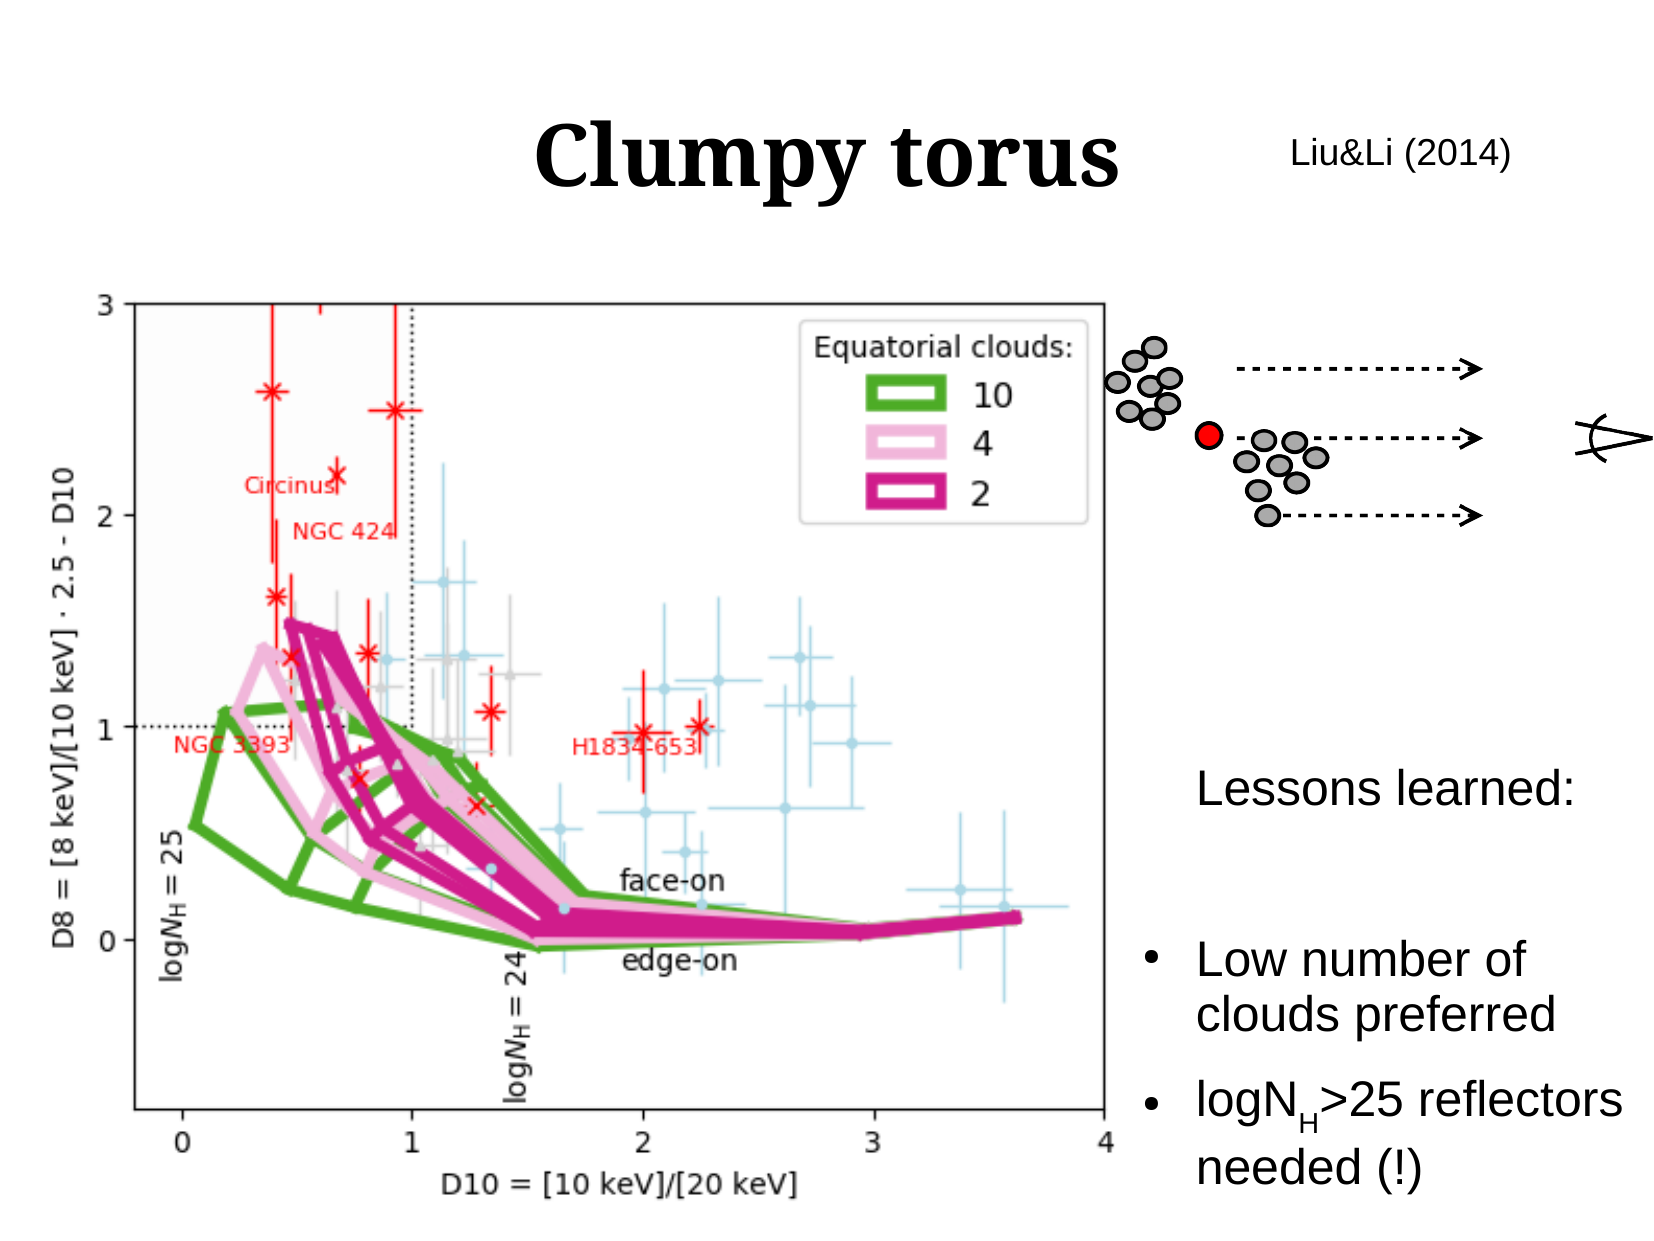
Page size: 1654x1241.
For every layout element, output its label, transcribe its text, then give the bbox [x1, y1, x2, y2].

text_box Liu&Li (2014) [1275, 124, 1576, 182]
list Lessons learned: Low number of clouds preferred logNH>25 reflectors needed (!) [1125, 675, 1654, 1241]
title Clumpy torus [82, 49, 1571, 257]
picture [30, 272, 1654, 1220]
